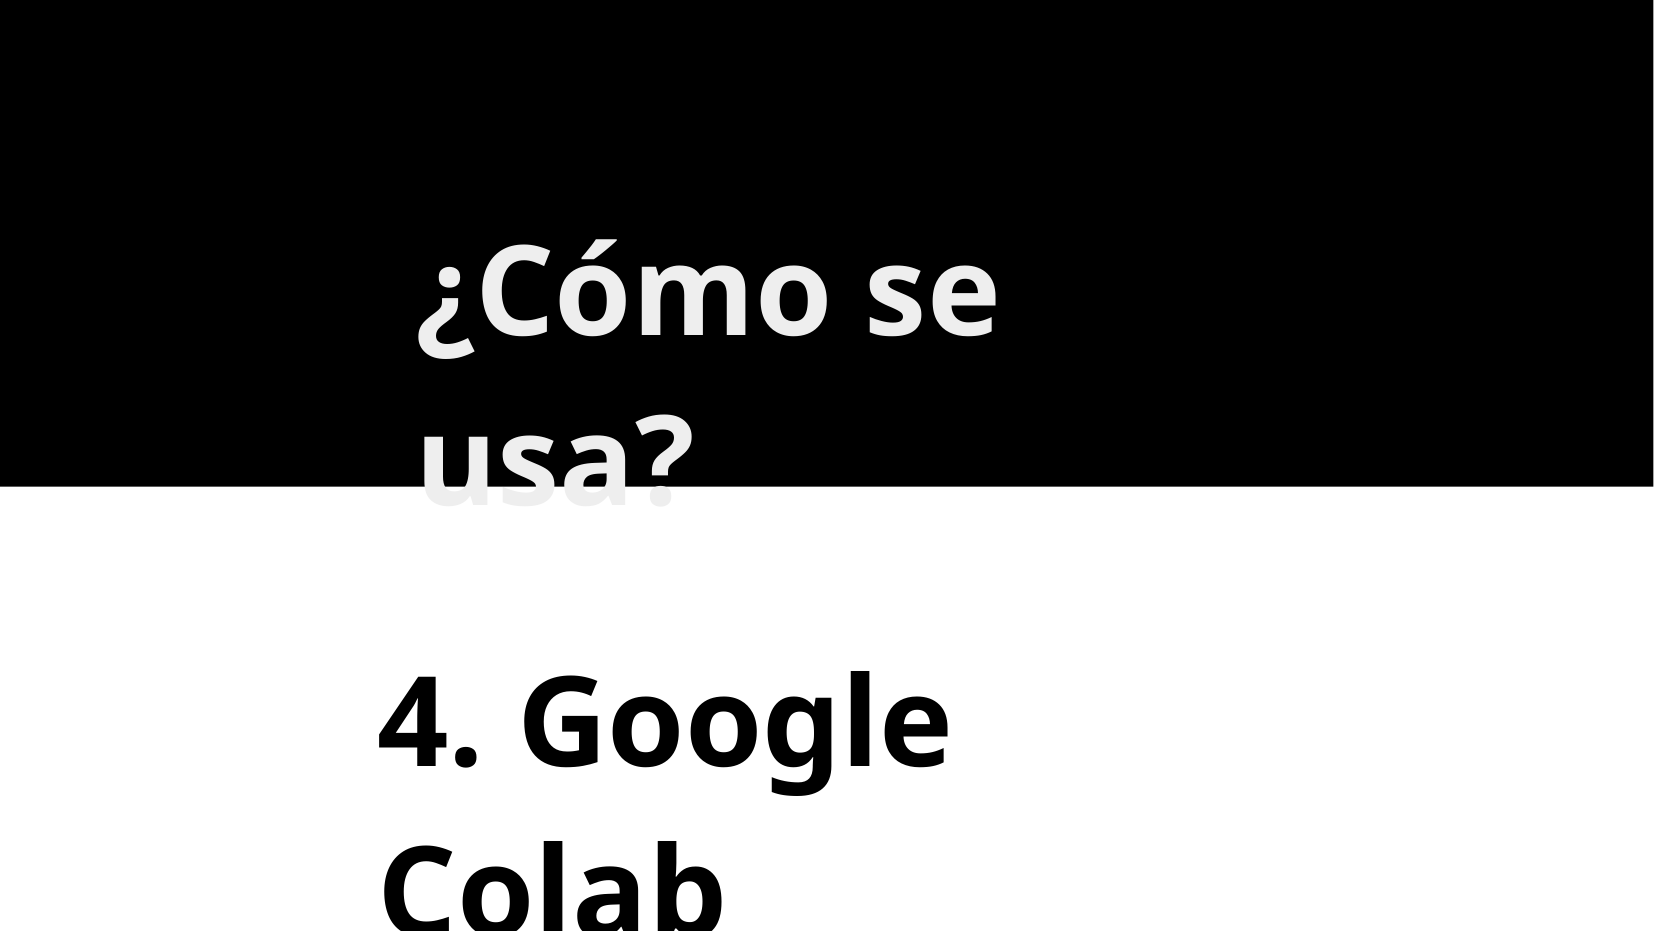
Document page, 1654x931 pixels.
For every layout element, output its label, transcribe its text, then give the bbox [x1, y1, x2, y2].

text_box [0, 0, 1654, 487]
text_box 4. Google Colab [362, 625, 1291, 770]
text_box [583, 473, 607, 487]
text_box ¿Cómo se usa? [400, 194, 1254, 335]
